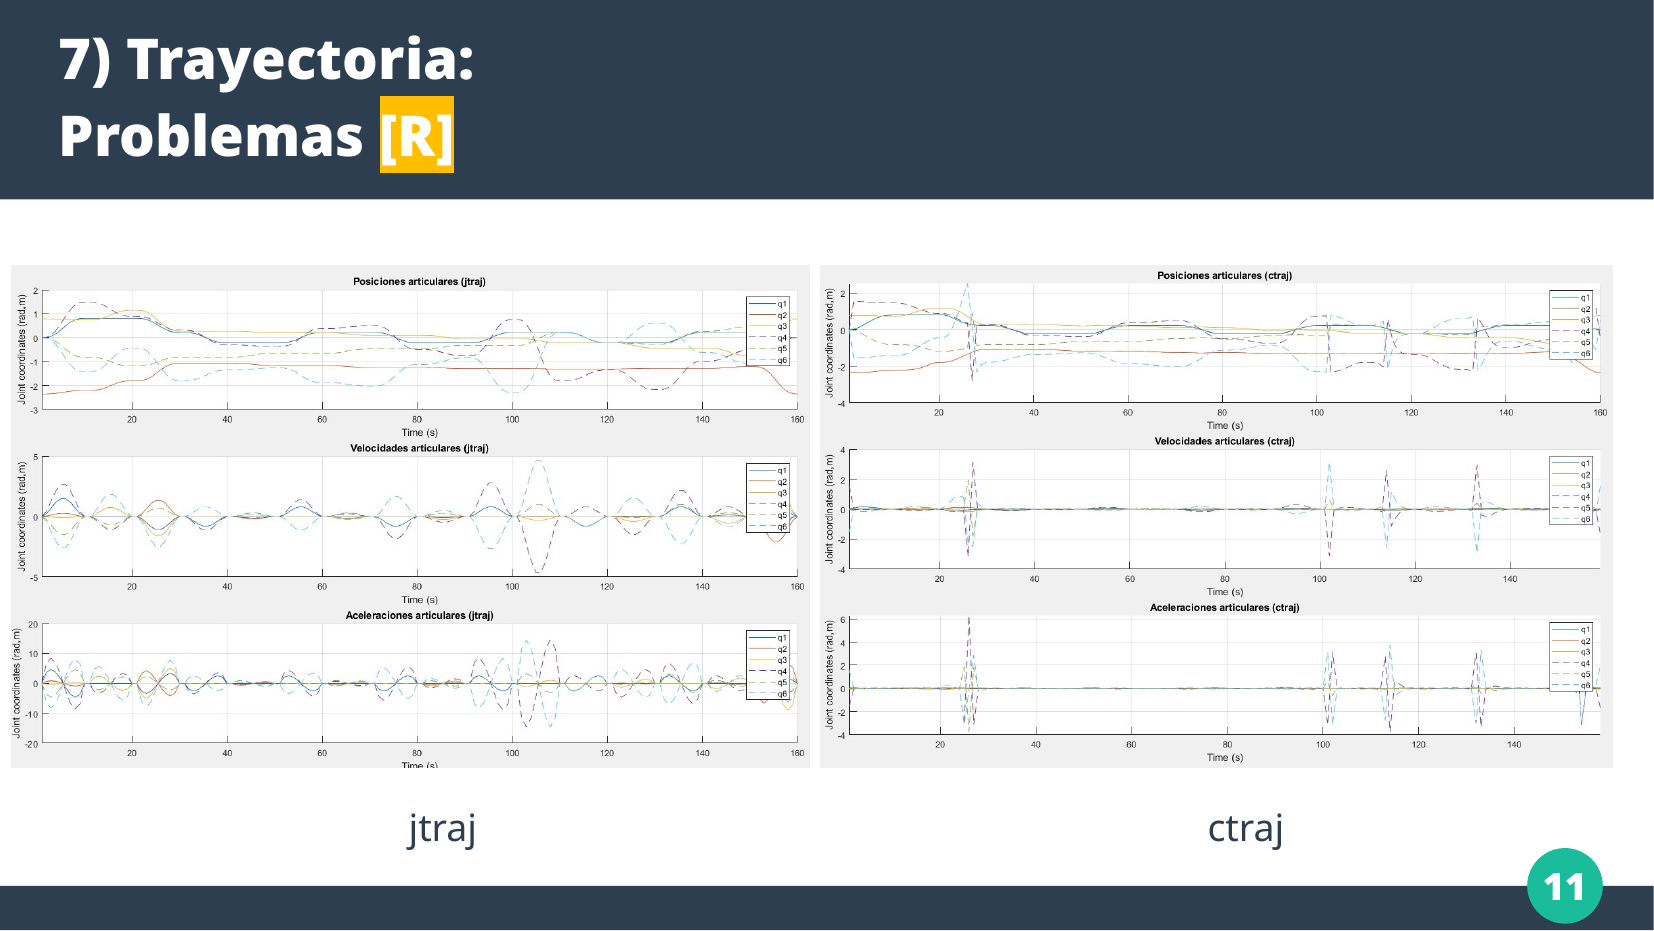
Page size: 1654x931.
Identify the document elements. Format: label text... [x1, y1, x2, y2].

picture [11, 265, 810, 768]
picture [820, 265, 1613, 768]
title 7) Trayectoria: Problemas [R] [59, 37, 1595, 155]
text_box jtraj [88, 795, 798, 858]
text_box ctraj [891, 795, 1601, 858]
